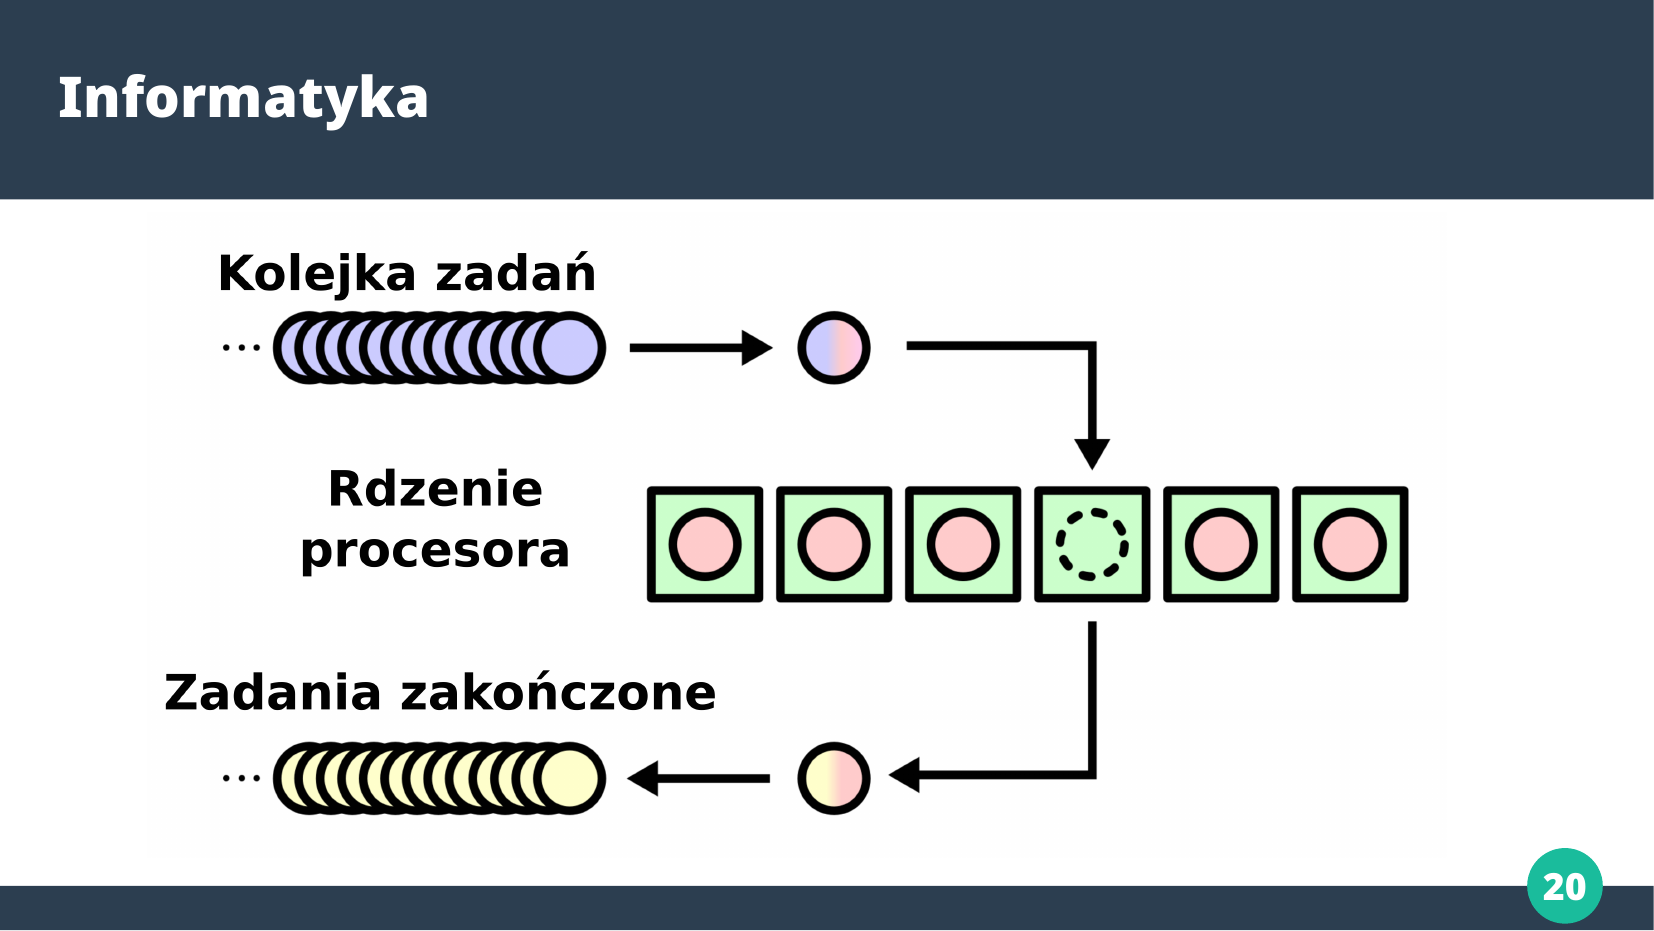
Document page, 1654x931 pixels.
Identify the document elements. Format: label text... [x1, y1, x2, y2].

picture [147, 212, 1447, 858]
title Informatyka [59, 37, 1595, 155]
